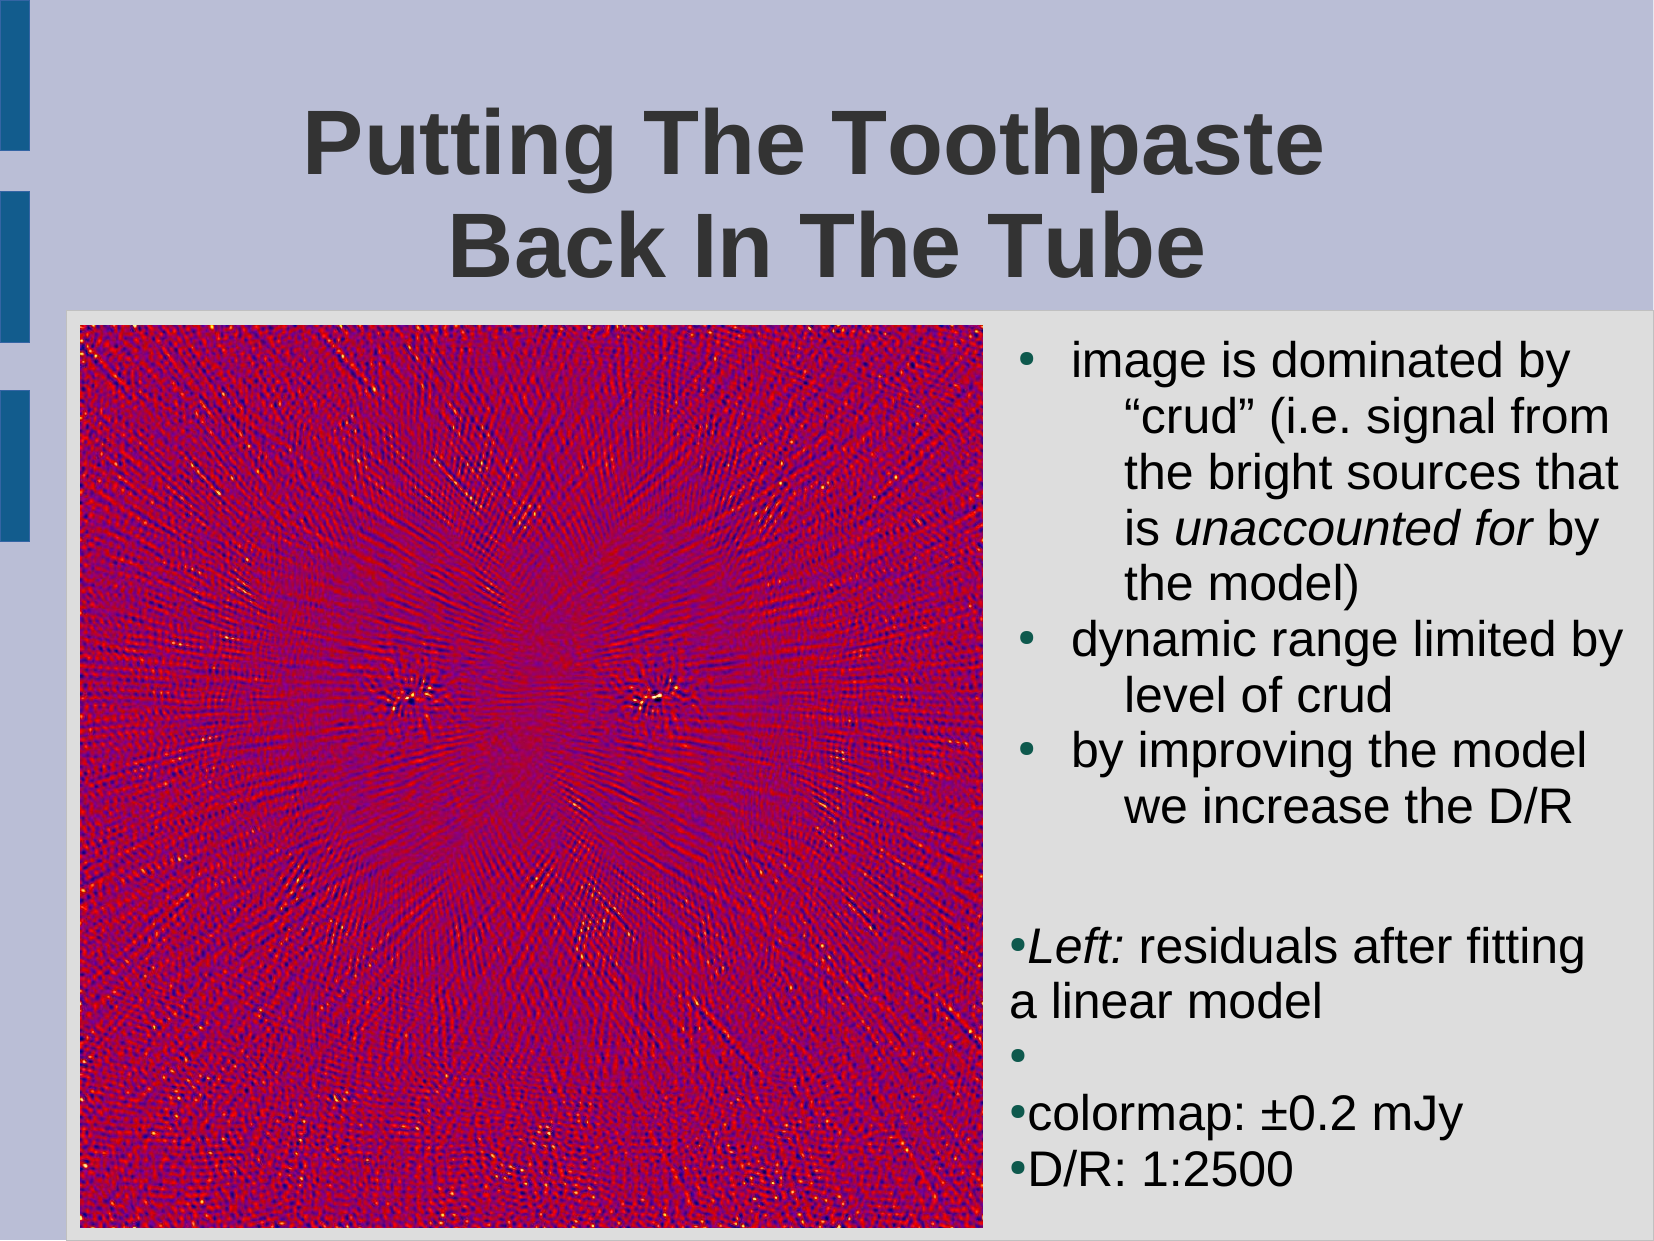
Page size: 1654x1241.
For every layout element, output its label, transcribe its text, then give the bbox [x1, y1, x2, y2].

picture [80, 325, 983, 1228]
title Putting The Toothpaste Back In The Tube [121, 91, 1534, 299]
list image is dominated by “crud” (i.e. signal from the bright sources that is unaccounted for by the model) dynamic range limited by level of crud by improving the model we increase the D/R [982, 332, 1627, 835]
list Left: residuals after fitting a linear model colormap: ±0.2 mJy D/R: 1:2500 [1009, 918, 1600, 1211]
